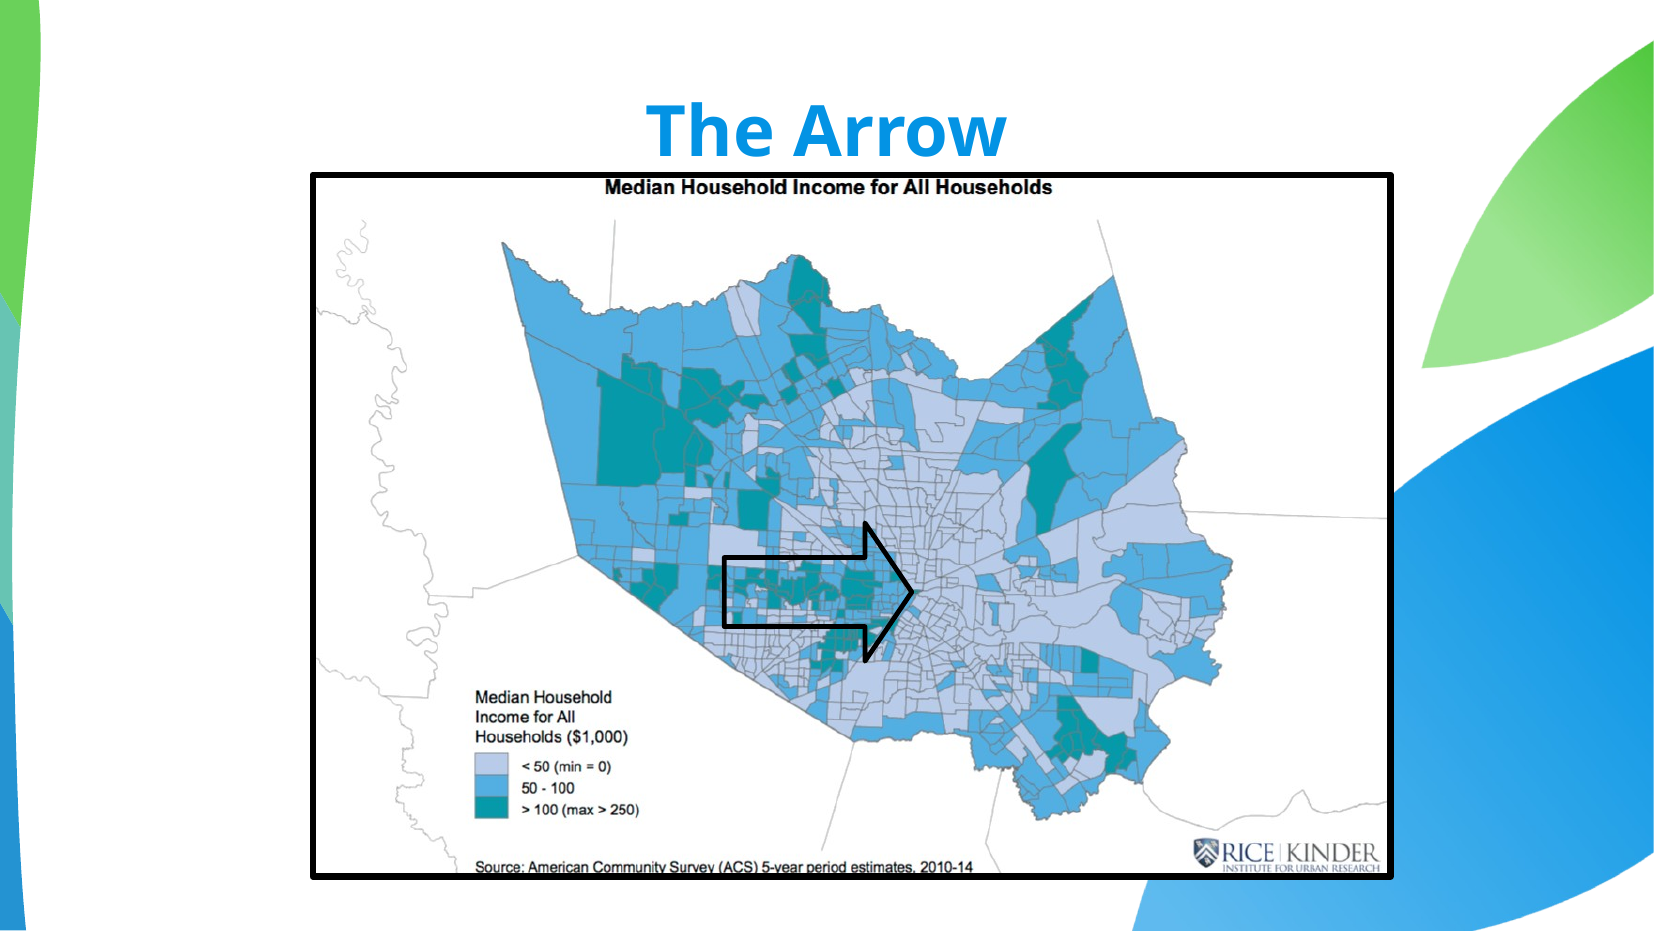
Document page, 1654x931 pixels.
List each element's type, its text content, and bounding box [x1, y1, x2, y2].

text_box [724, 522, 912, 662]
picture [315, 177, 1388, 874]
picture [1133, 41, 1654, 78]
picture [1133, 178, 1654, 930]
text_box The Arrow [0, 78, 1654, 178]
